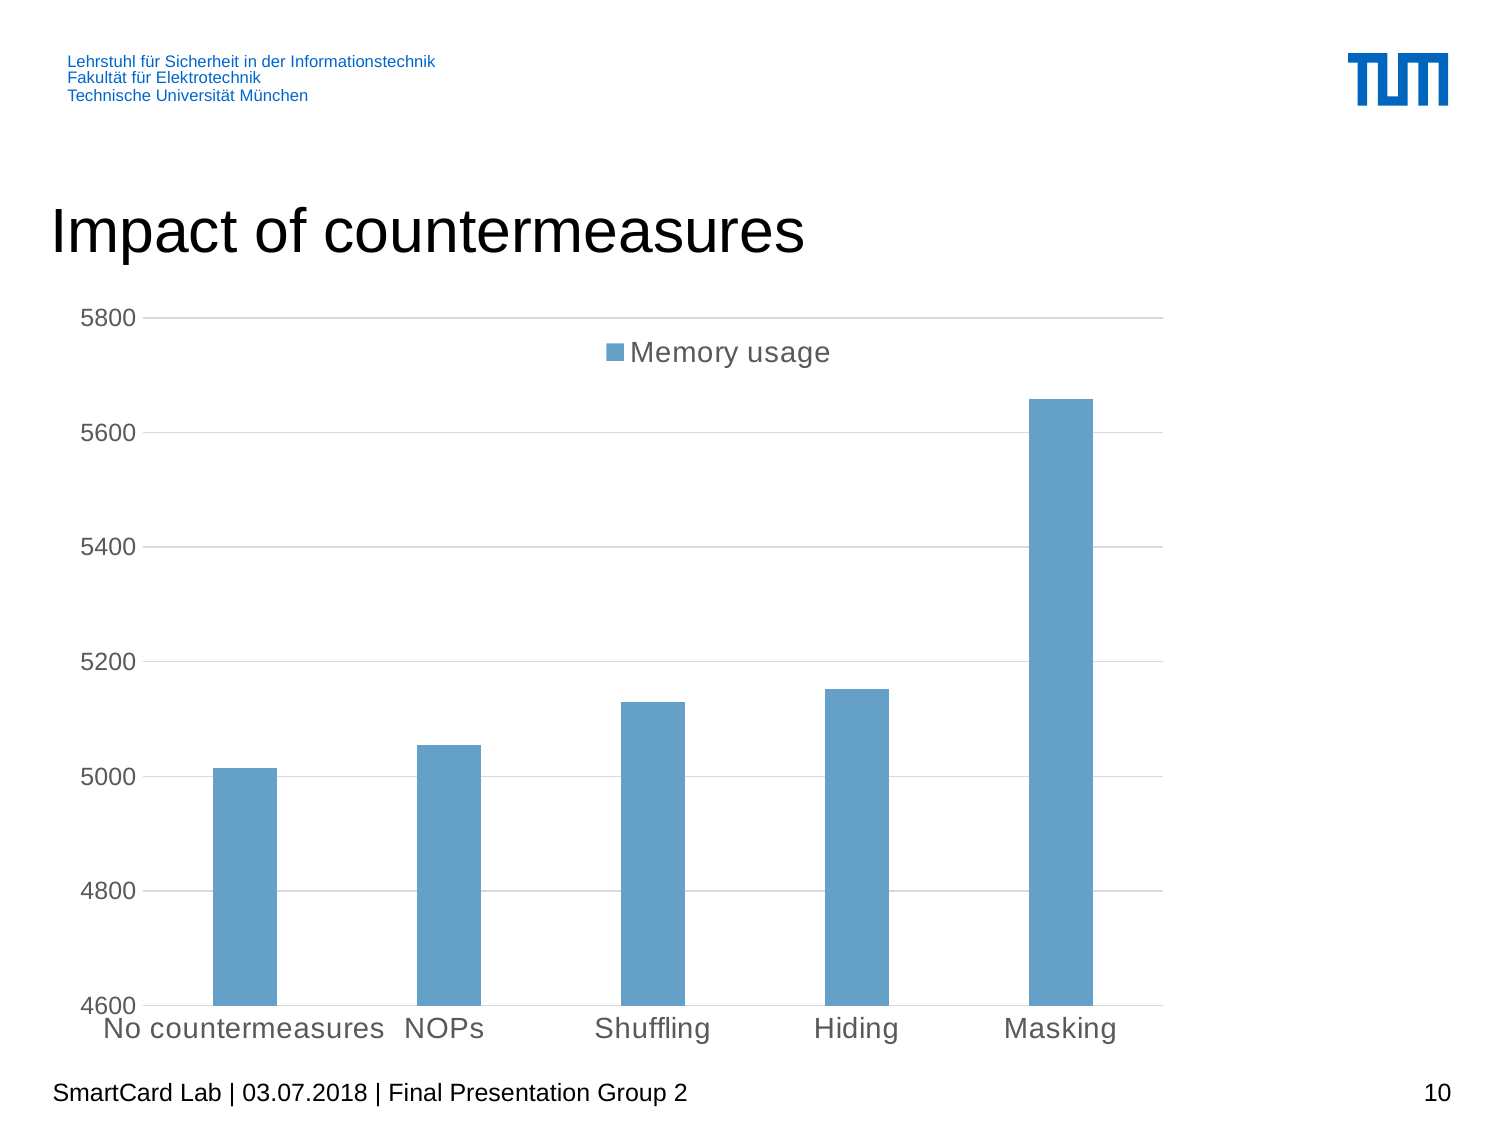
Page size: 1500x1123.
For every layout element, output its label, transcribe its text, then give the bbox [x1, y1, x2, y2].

title Impact of countermeasures [50, 195, 1450, 266]
chart [52, 289, 1449, 1060]
